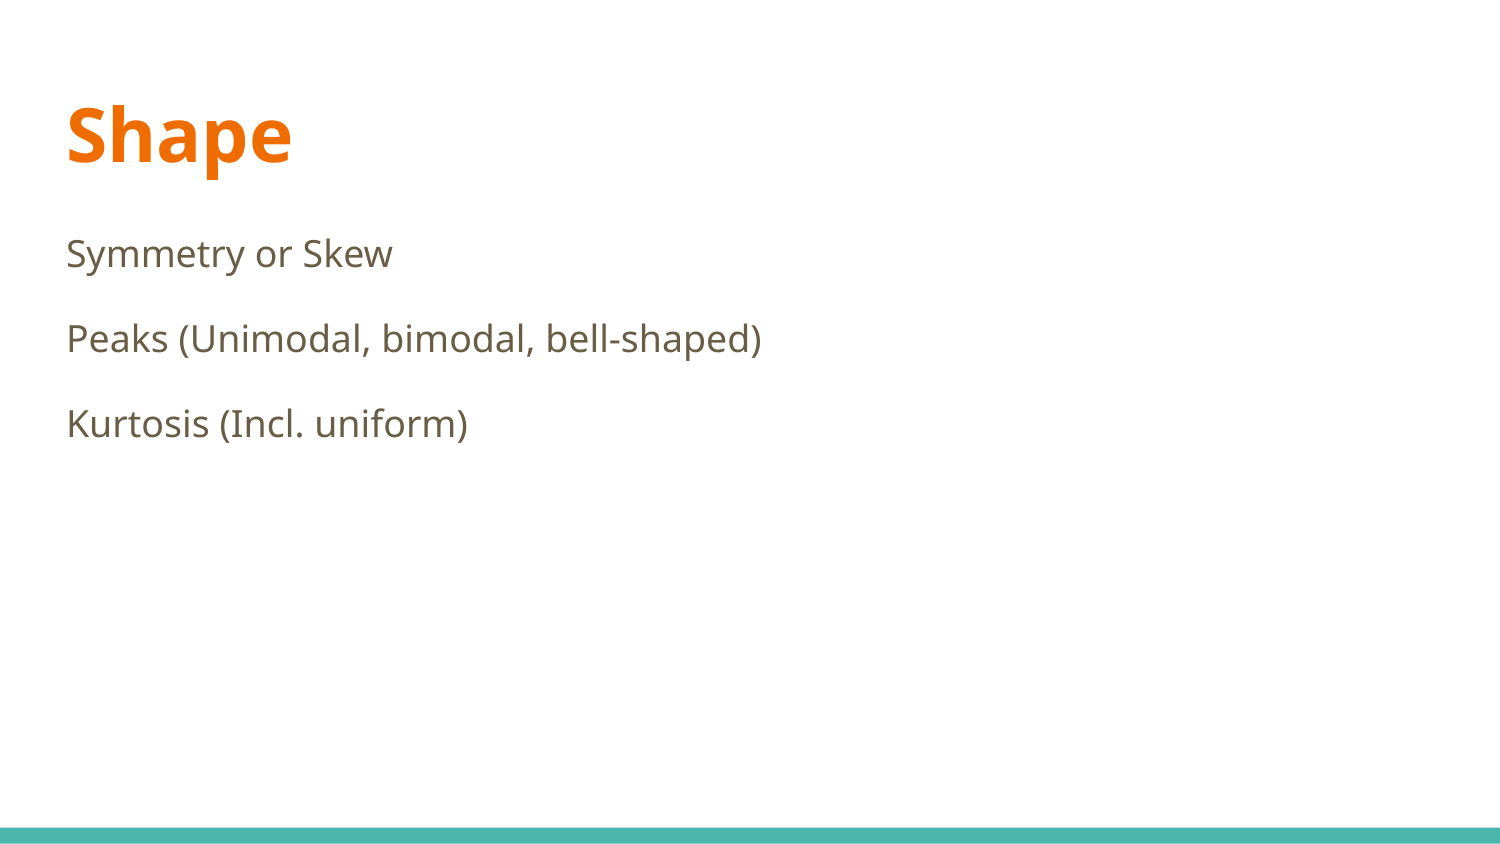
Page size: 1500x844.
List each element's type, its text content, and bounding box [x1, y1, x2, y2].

title Shape [51, 72, 1449, 189]
list Symmetry or Skew Peaks (Unimodal, bimodal, bell-shaped) Kurtosis (Incl. uniform) [51, 207, 1449, 750]
